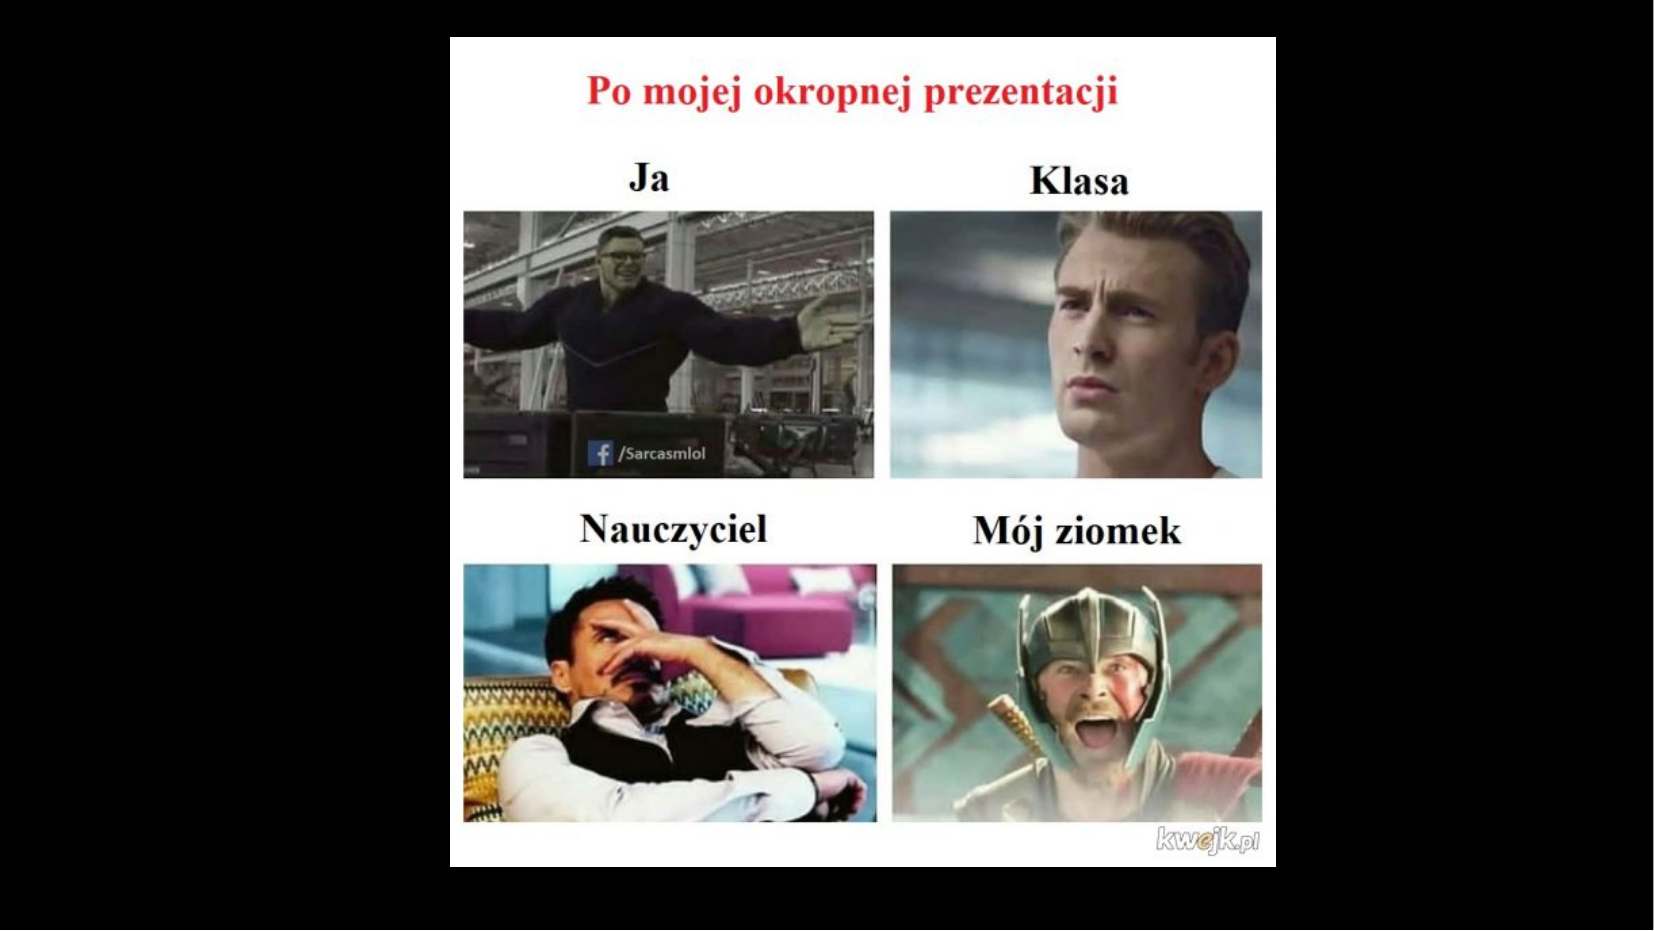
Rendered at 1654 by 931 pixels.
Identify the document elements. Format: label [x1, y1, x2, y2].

picture [450, 37, 1276, 867]
